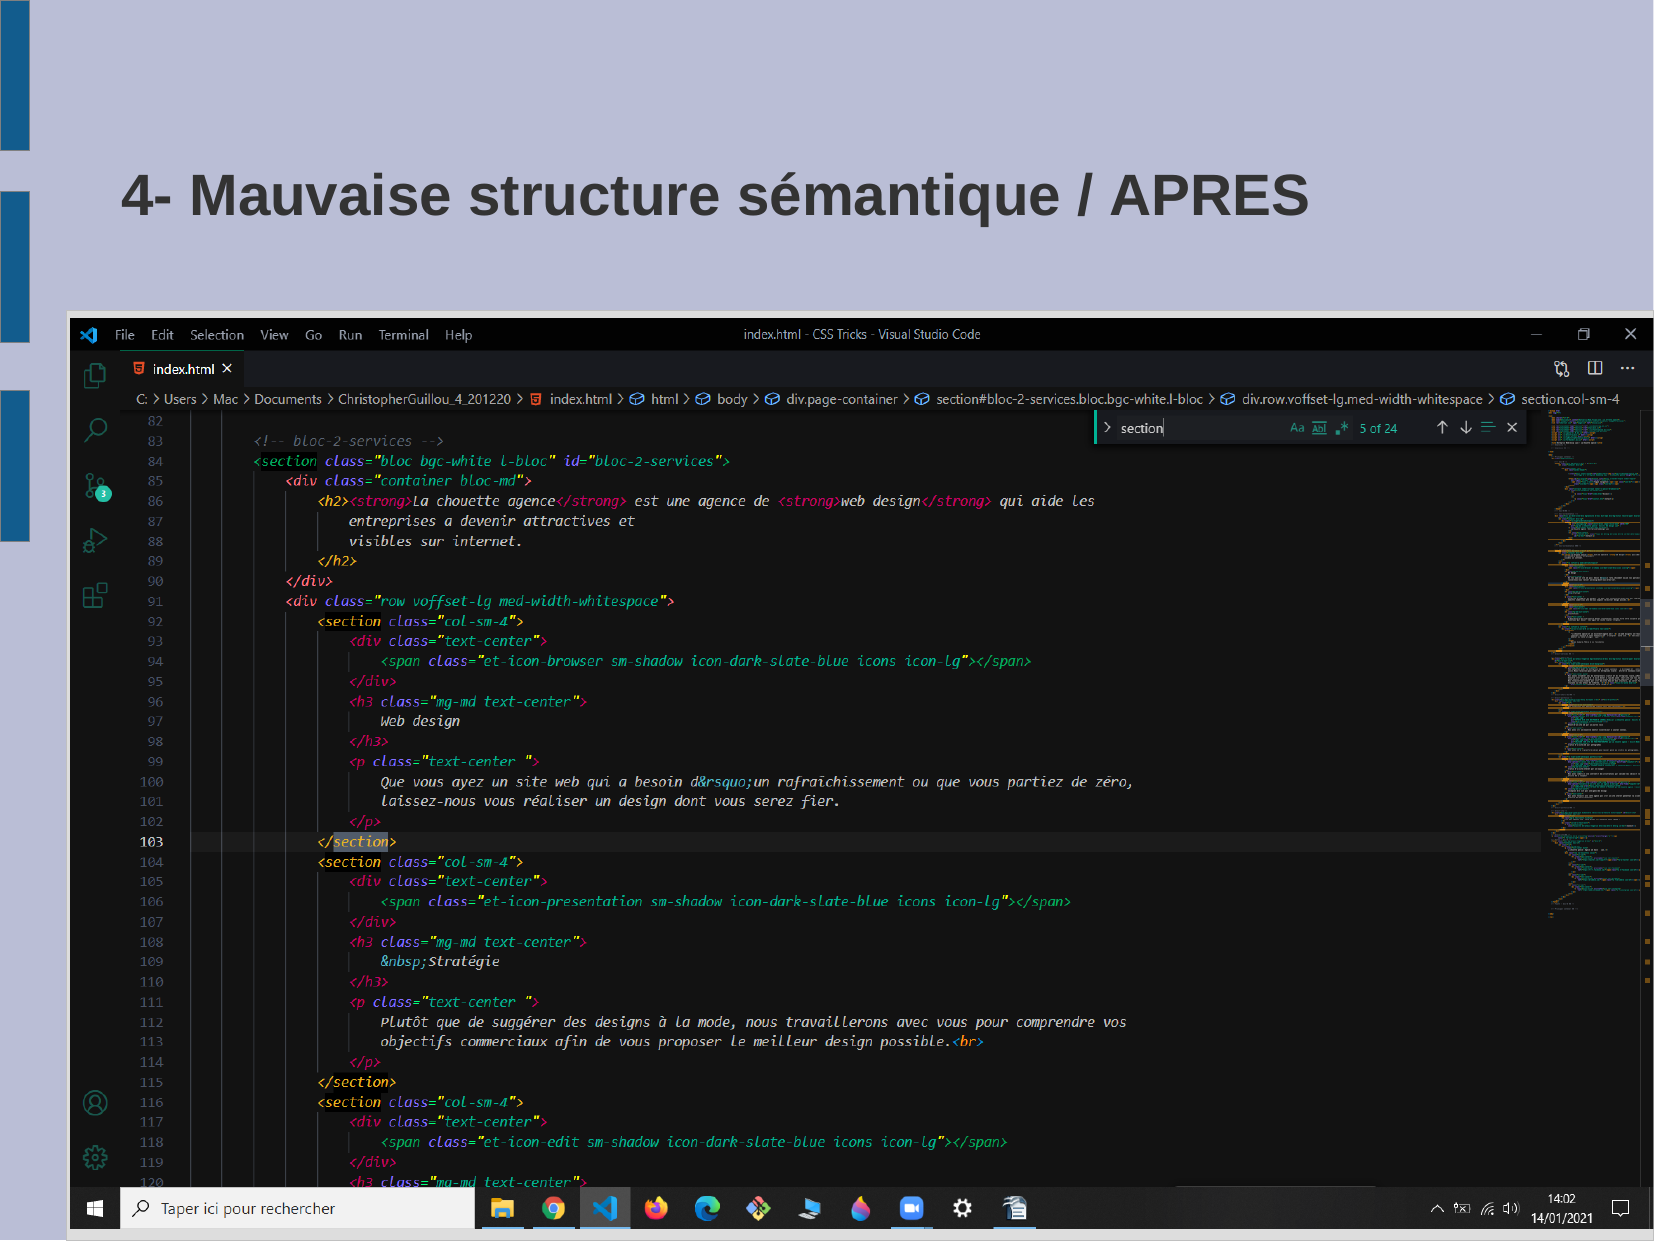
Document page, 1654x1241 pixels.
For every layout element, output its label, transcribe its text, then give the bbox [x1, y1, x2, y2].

title 4- Mauvaise structure sémantique / APRES [121, 91, 1534, 299]
picture [70, 318, 1654, 1229]
